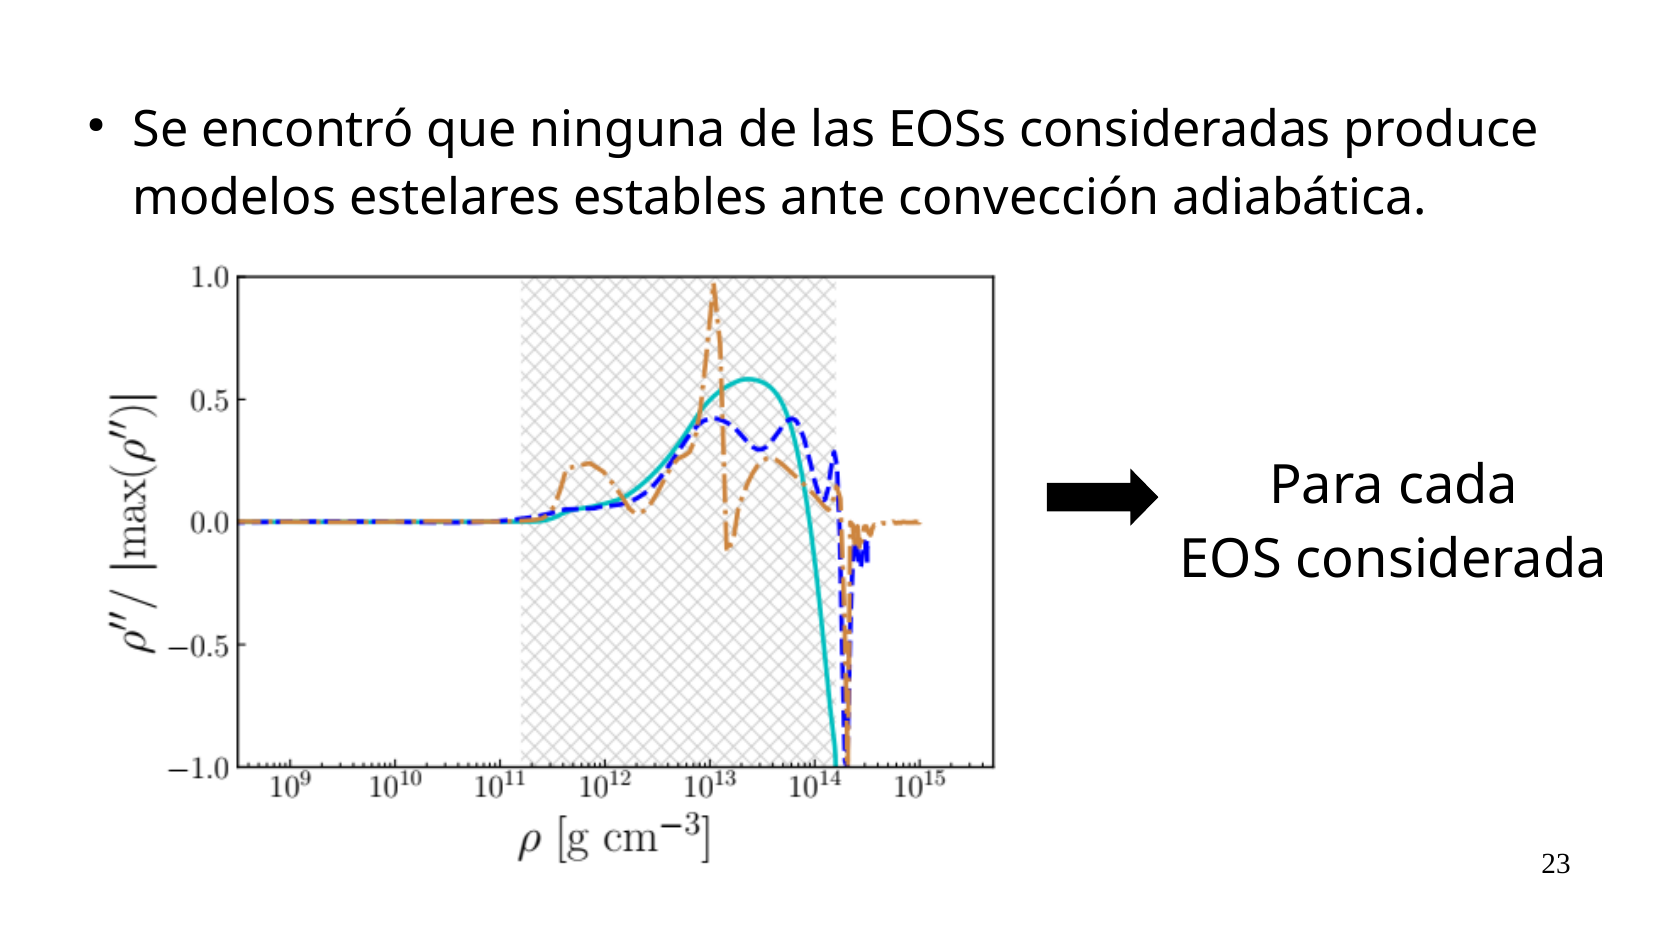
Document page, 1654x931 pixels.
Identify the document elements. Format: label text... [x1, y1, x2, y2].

picture [91, 250, 1018, 877]
text_box Para cada EOS considerada [1149, 438, 1638, 594]
list Se encontró que ninguna de las EOSs consideradas produce modelos estelares estables ante convección adiabática. [71, 92, 1561, 232]
text_box [1046, 468, 1149, 526]
